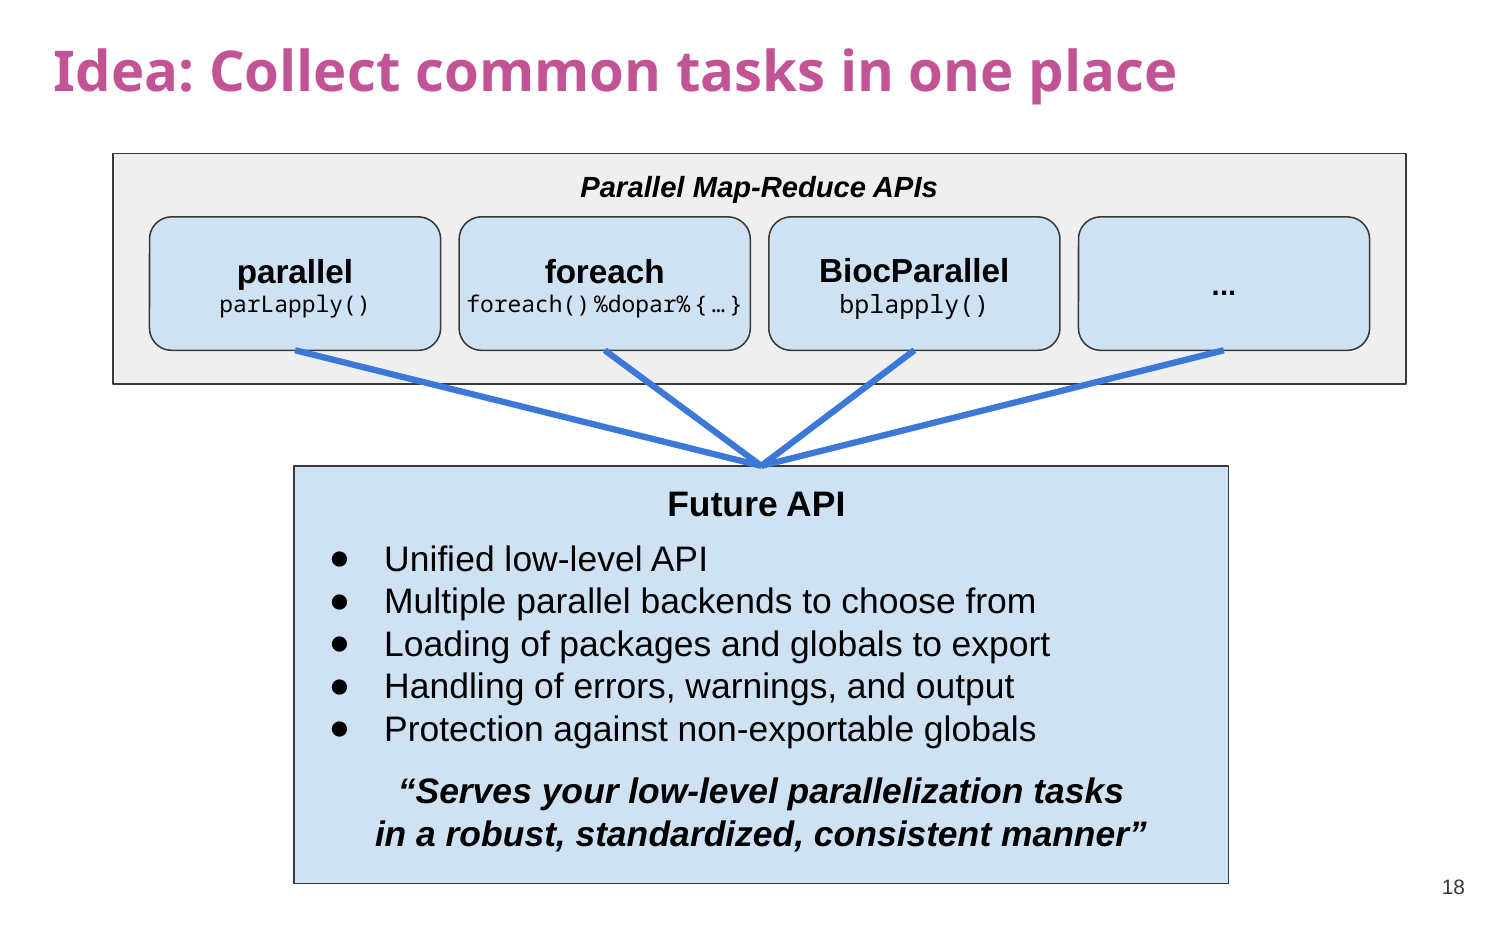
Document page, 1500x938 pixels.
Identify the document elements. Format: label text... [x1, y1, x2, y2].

text_box BiocParallel bplapply() [768, 216, 1060, 351]
title Idea: Collect common tasks in one place [38, 20, 1500, 136]
text_box foreach foreach() %dopar% { … } [459, 216, 751, 351]
text_box Parallel Map-Reduce APIs [112, 153, 1406, 385]
text_box ... [1078, 216, 1370, 351]
text_box parallel parLapply() [149, 216, 441, 351]
text_box Future API Unified low-level API Multiple parallel backends to choose from Loading of packages and globals to export Handling of errors, warnings, and output Protection against non-exportable globals “Serves your low-level parallelization tasks in a robust, standardized, consistent manner” [294, 465, 1229, 884]
slide_number <number> [1389, 849, 1480, 922]
